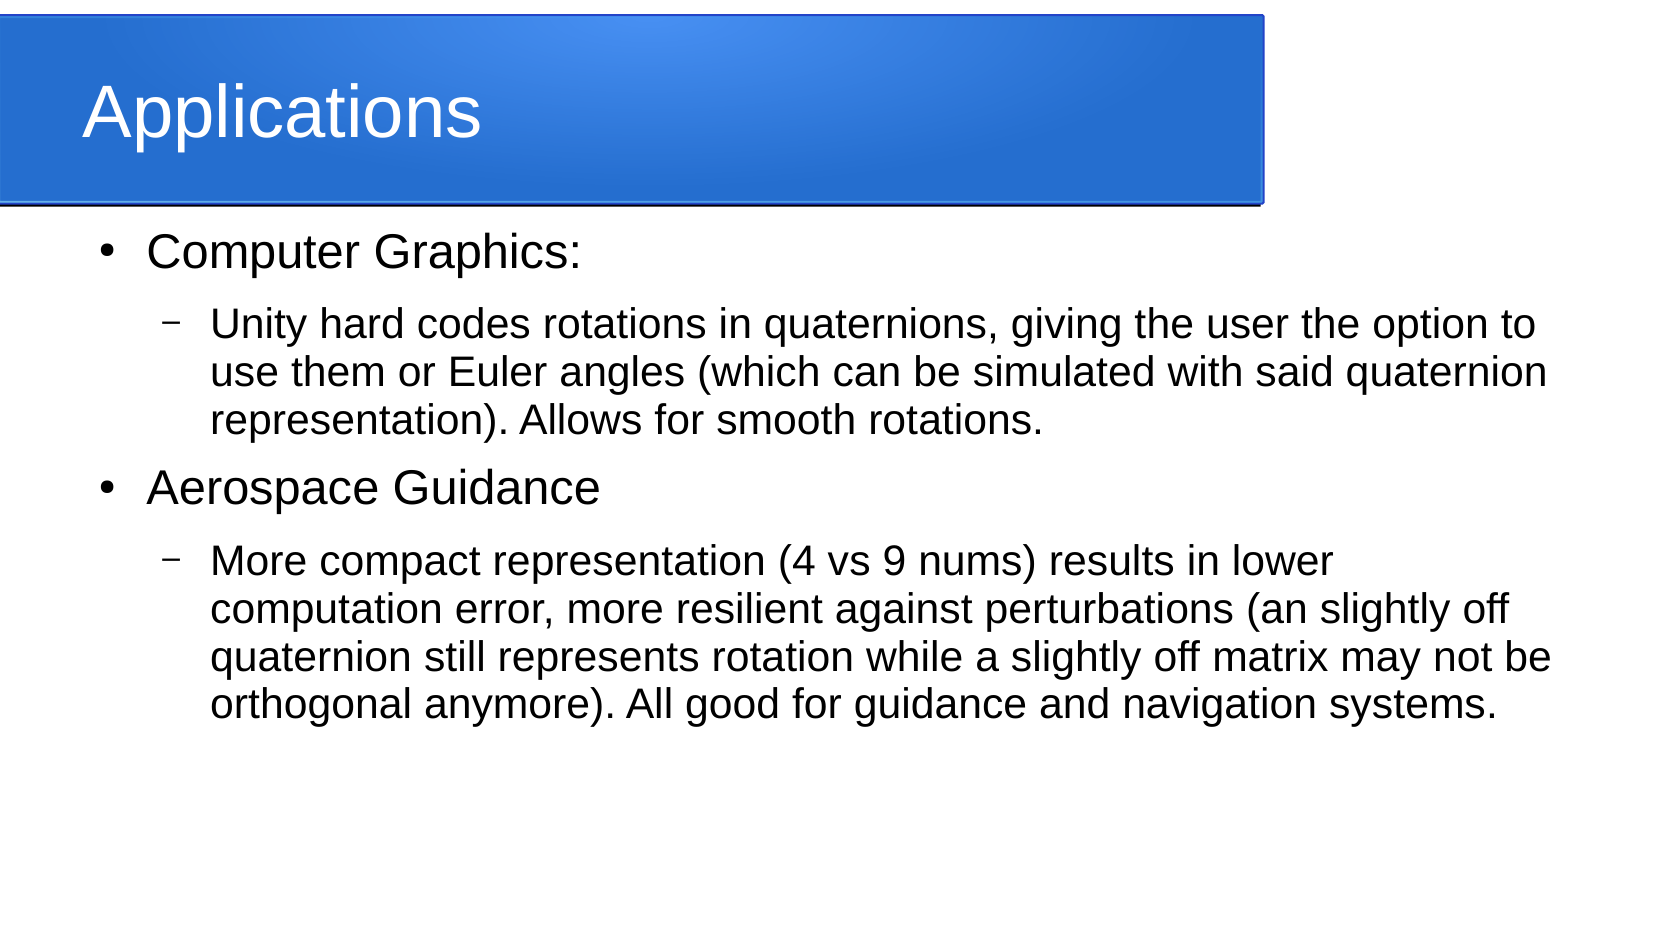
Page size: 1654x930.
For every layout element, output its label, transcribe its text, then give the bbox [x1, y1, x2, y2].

title Applications [82, 35, 1234, 189]
list Computer Graphics: Unity hard codes rotations in quaternions, giving the user the option to use them or Euler angles (which can be simulated with said quaternion representation). Allows for smooth rotations. Aerospace Guidance More compact representation (4 vs 9 nums) results in lower computation error, more resilient against perturbations (an slightly off quaternion still represents rotation while a slightly off matrix may not be orthogonal anymore). All good for guidance and navigation systems. [82, 224, 1571, 764]
